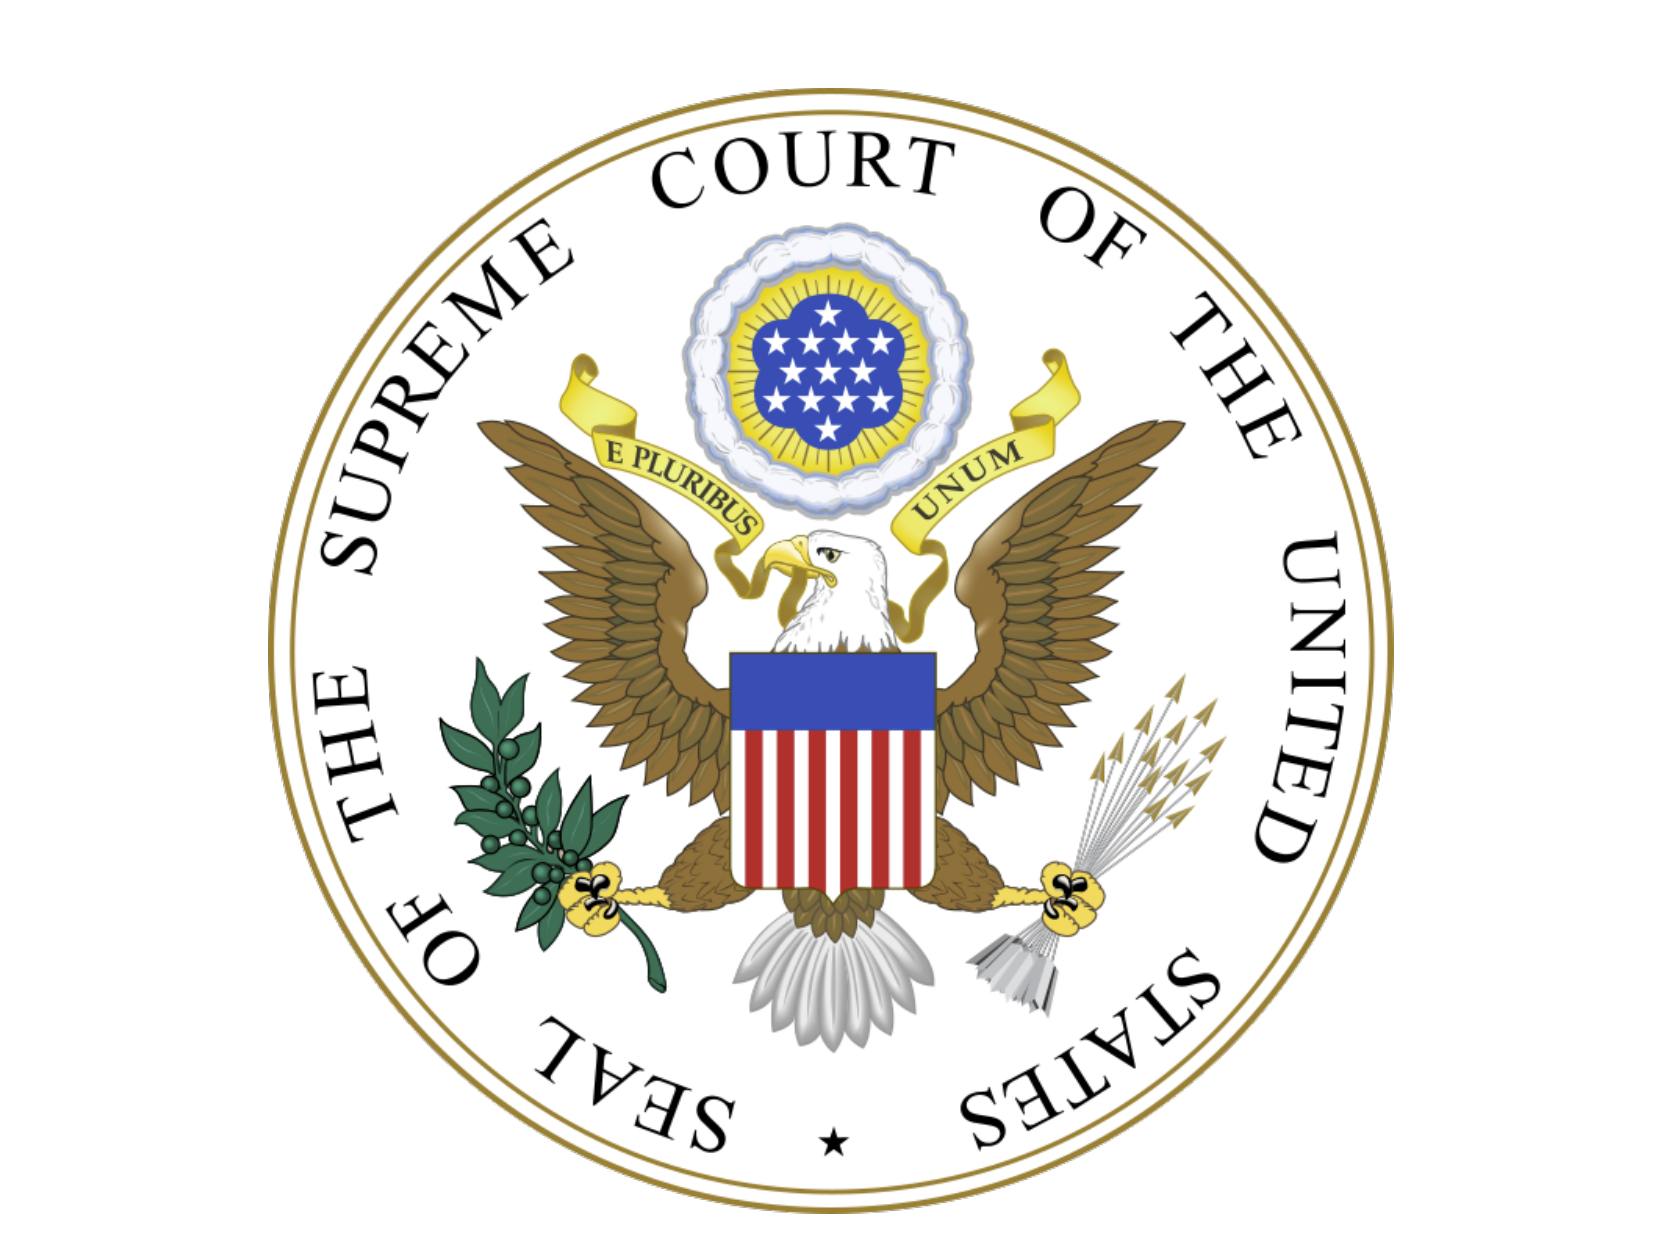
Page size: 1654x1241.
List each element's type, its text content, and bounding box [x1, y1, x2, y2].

subtitle SCOTUS Appeal [82, 49, 1571, 1010]
picture [268, 88, 1394, 1214]
